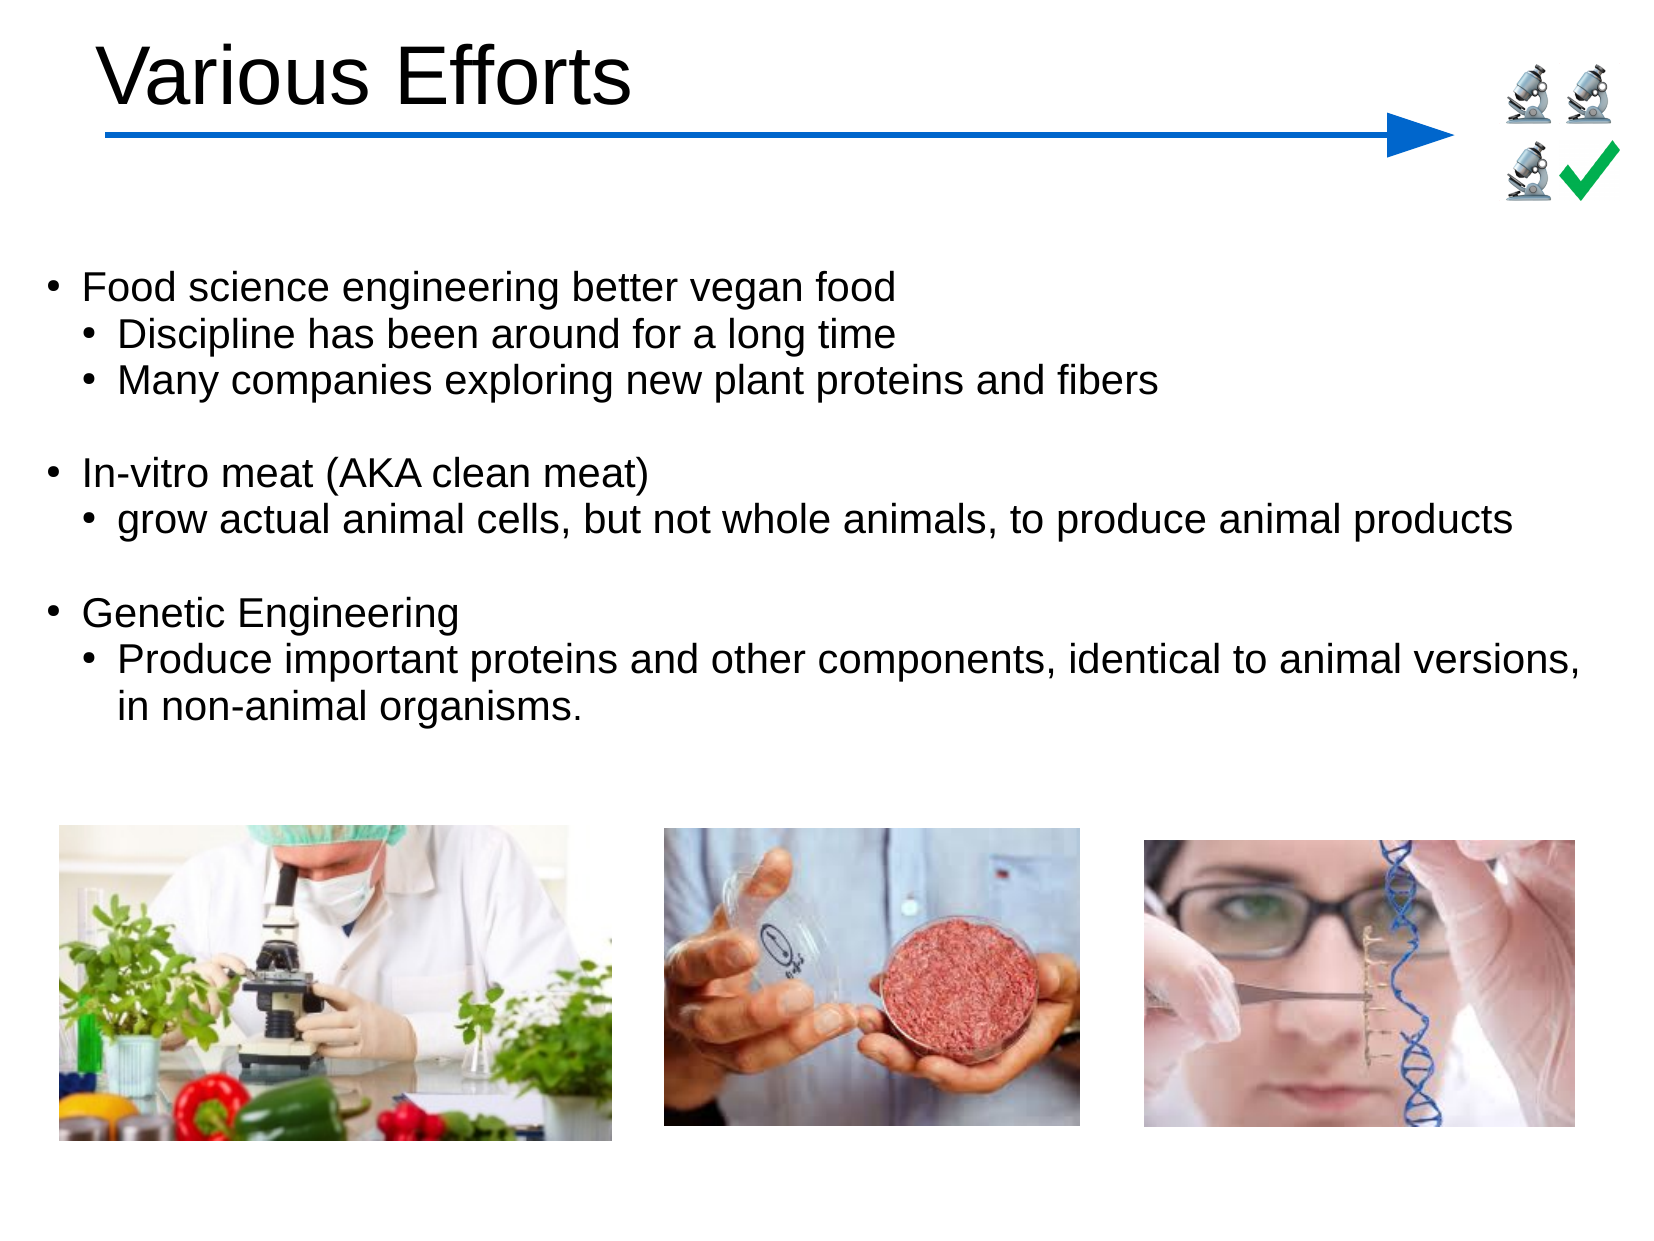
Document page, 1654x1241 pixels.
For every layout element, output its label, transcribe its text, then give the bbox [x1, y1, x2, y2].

picture [59, 825, 612, 1141]
text_box Food science engineering better vegan food Discipline has been around for a long time Many companies exploring new plant proteins and fibers In-vitro meat (AKA clean meat) grow actual animal cells, but not whole animals, to produce animal products Genetic Engineering Produce important proteins and other components, identical to animal versions, in non-animal organisms. [14, 240, 1635, 800]
picture [1499, 63, 1620, 124]
text_box Various Efforts [63, 5, 1380, 240]
picture [1144, 840, 1575, 1127]
picture [664, 828, 1080, 1126]
picture [1499, 140, 1620, 201]
